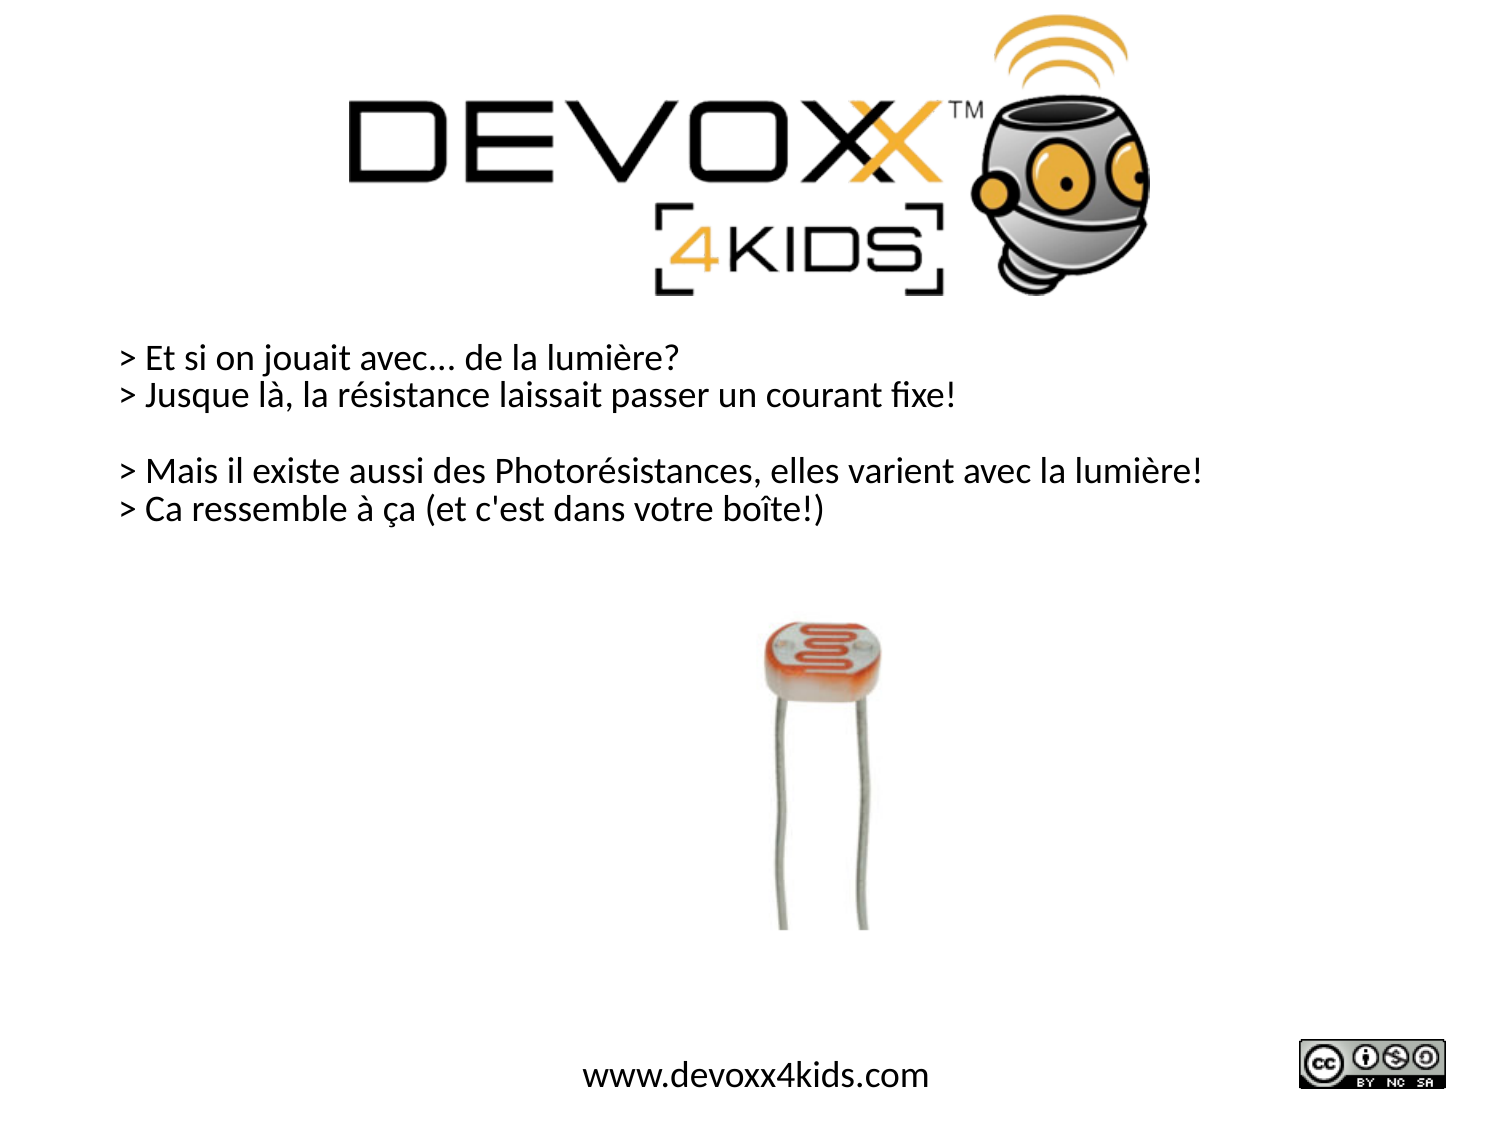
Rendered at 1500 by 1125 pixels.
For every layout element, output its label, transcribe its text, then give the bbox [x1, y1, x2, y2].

picture [1299, 1039, 1446, 1089]
picture [349, 14, 1150, 296]
picture [708, 578, 945, 975]
title > Et si on jouait avec... de la lumière? > Jusque là, la résistance laissait passer un courant fixe! > Mais il existe aussi des Photorésistances, elles varient avec la lumière! > Ca ressemble à ça (et c'est dans votre boîte!) [118, 321, 1394, 551]
